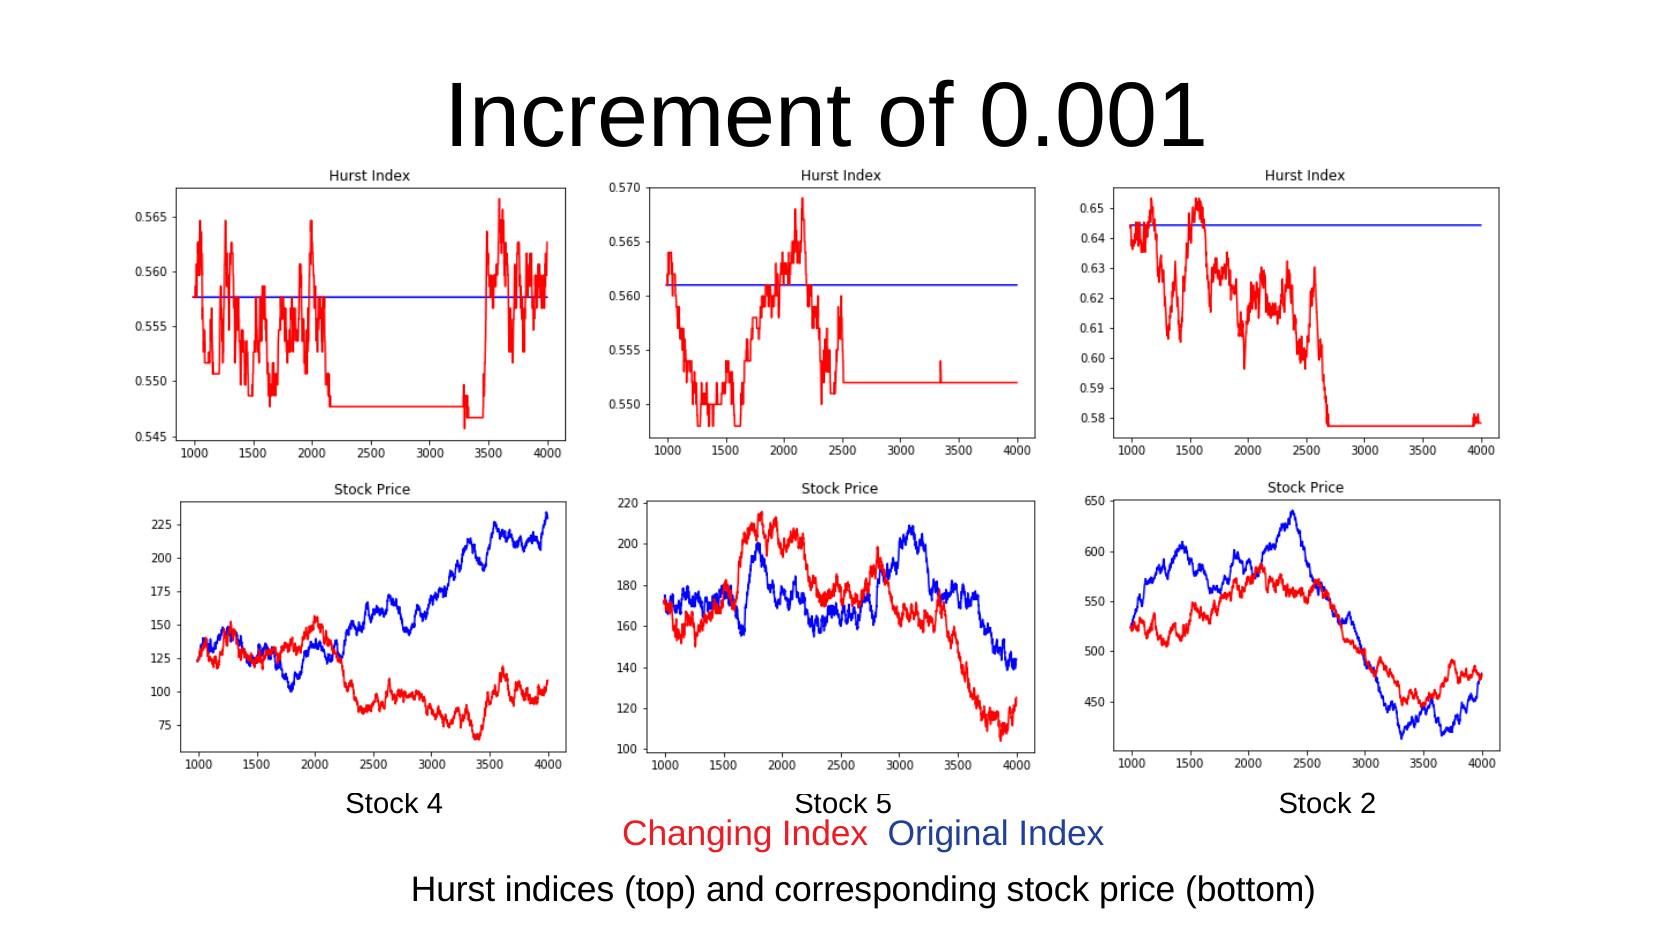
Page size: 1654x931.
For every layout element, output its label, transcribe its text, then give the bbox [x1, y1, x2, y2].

text_box Stock 2 [1263, 792, 1465, 827]
list Changing Index Original Index Hurst indices (top) and corresponding stock price (bottom) [94, 813, 1595, 910]
title Increment of 0.001 [82, 37, 1571, 193]
text_box Stock 4 [330, 793, 532, 827]
text_box Stock 5 [779, 794, 981, 827]
picture [113, 147, 1549, 794]
